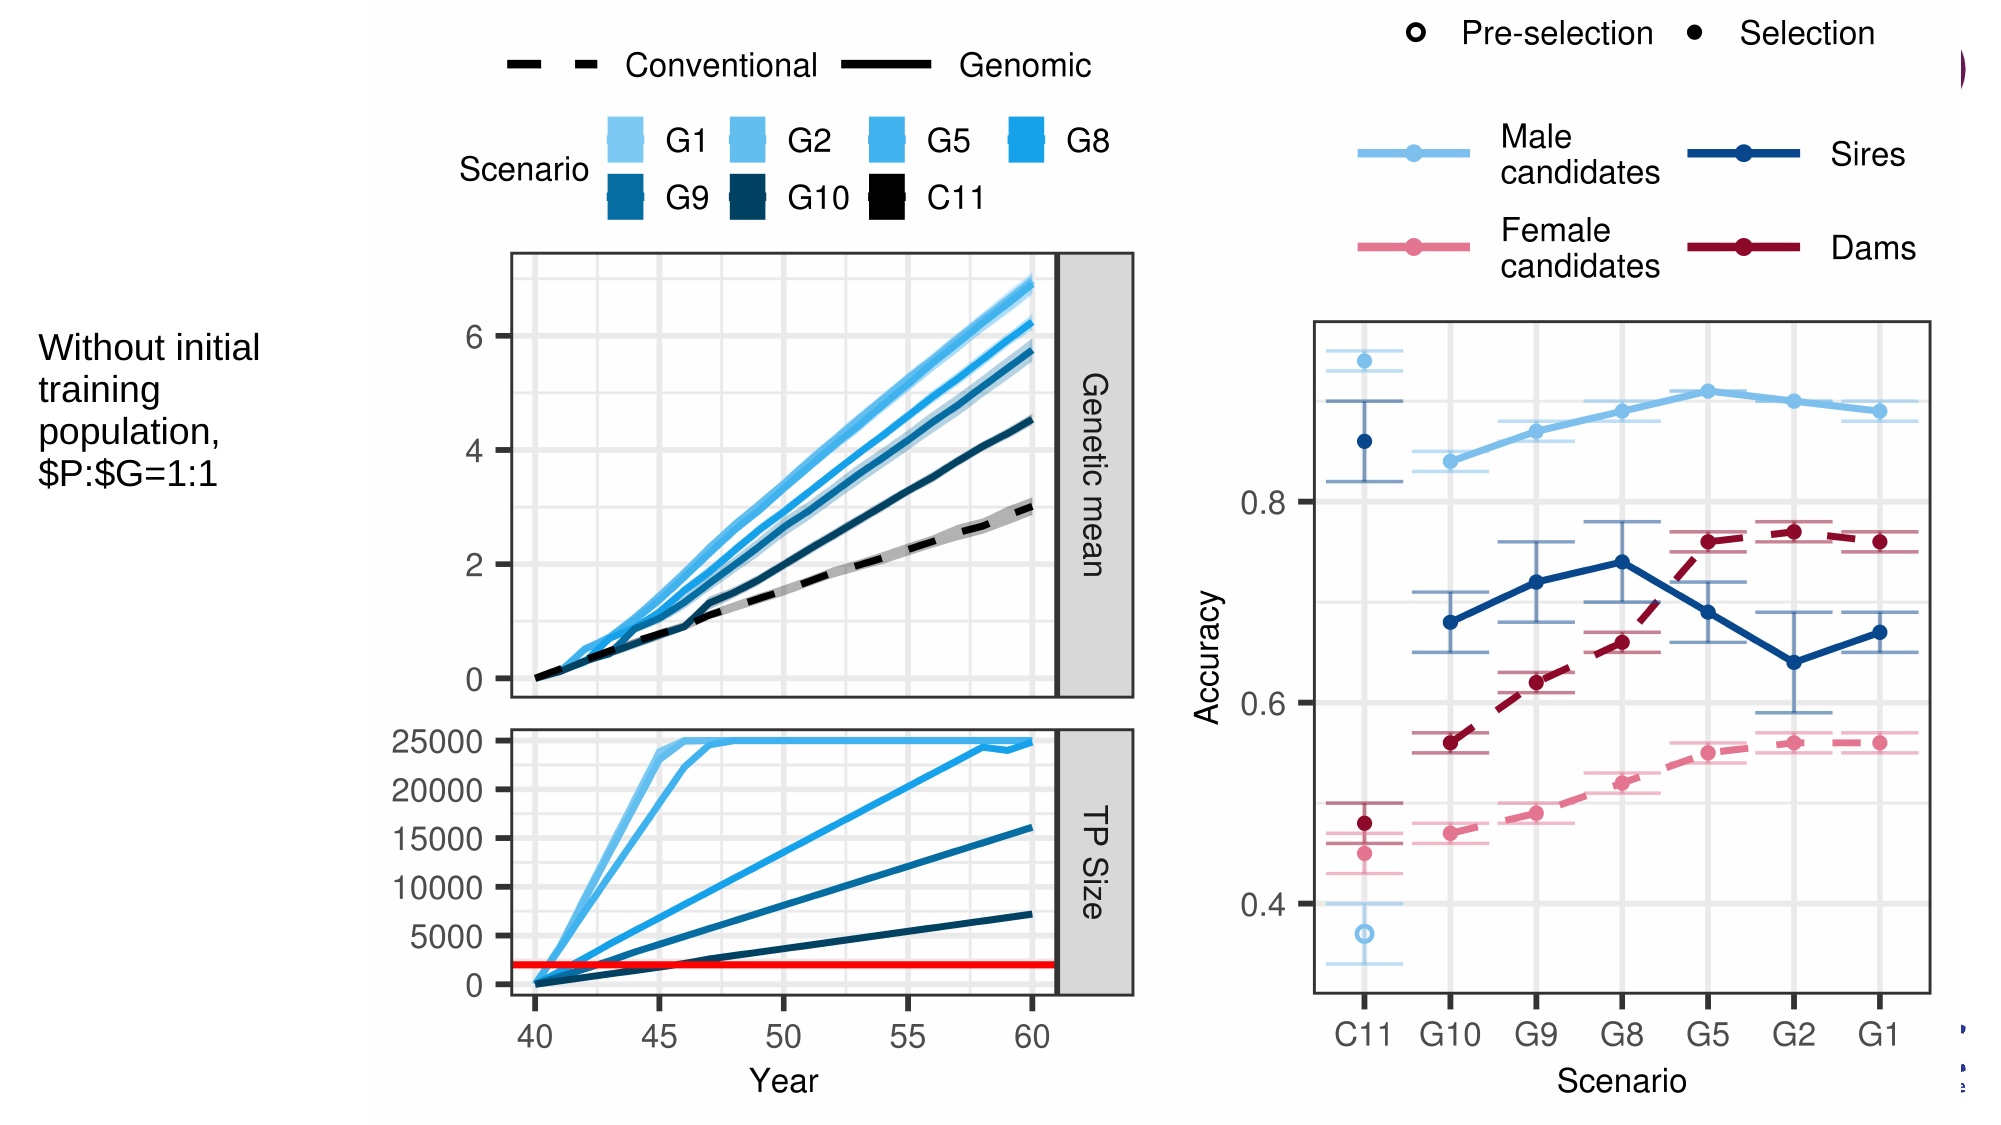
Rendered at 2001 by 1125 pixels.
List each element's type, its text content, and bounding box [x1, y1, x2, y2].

text_box Without initial training population, $P:$G=1:1 [23, 318, 331, 502]
picture [367, 4, 1966, 1125]
